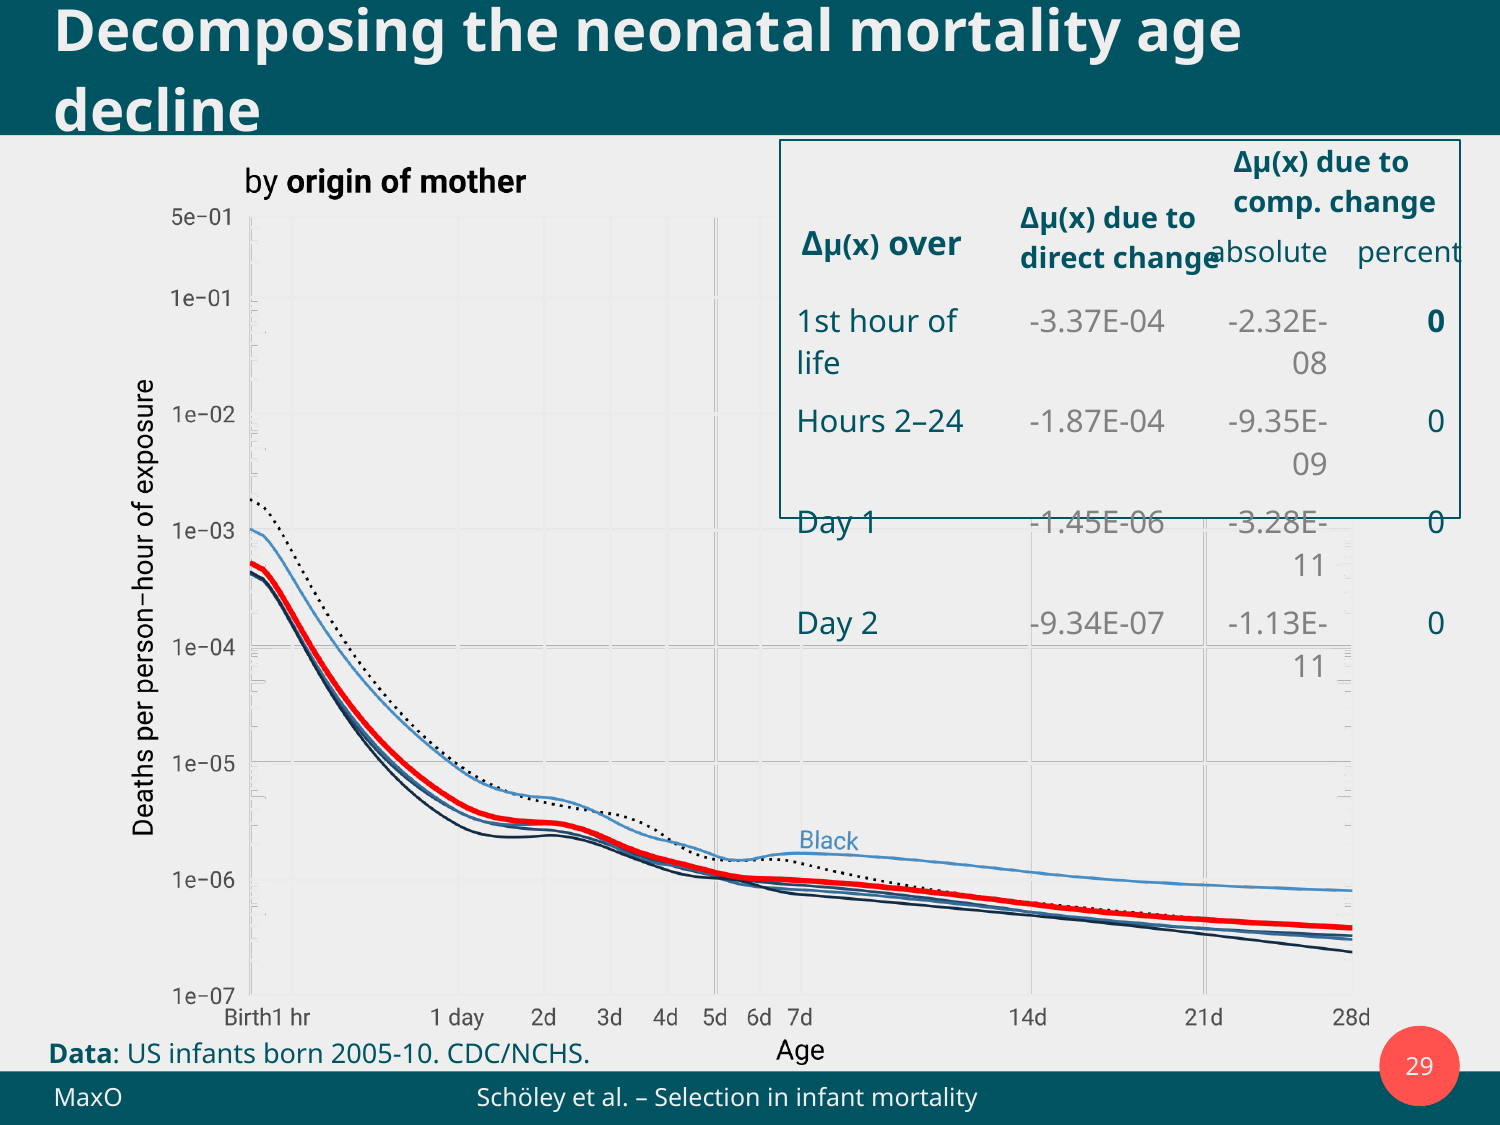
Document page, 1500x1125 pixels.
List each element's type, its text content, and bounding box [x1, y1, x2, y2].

table_header -3.37E-04 [1014, 291, 1180, 392]
table_cell Hours 2–24 [782, 392, 1014, 493]
text_box Δµ(x) due to direct change [1005, 190, 1195, 283]
table_cell Day 1 [782, 493, 1014, 594]
title Decomposing the neonatal mortality age decline [53, 0, 1447, 141]
text_box absolute [1194, 223, 1325, 278]
text_box [779, 140, 1460, 518]
table_cell -3.28E-11 [1180, 493, 1343, 594]
table_header 1st hour of life [782, 291, 1014, 392]
text_box Δµ(x) over [786, 212, 953, 272]
table_cell 0 [1343, 594, 1460, 695]
table_header 0 [1343, 291, 1460, 392]
picture [131, 167, 1369, 1065]
text_box Δµ(x) due to comp. change [1218, 133, 1413, 227]
table_cell -1.45E-06 [1014, 493, 1180, 594]
table_cell -9.35E-09 [1180, 392, 1343, 493]
text_box Data: US infants born 2005-10. CDC/NCHS. [33, 1026, 931, 1075]
table_cell 0 [1343, 392, 1460, 493]
table_cell -9.34E-07 [1014, 594, 1180, 695]
table_cell 0 [1343, 493, 1460, 594]
table_header -2.32E-08 [1180, 291, 1343, 392]
text_box percent [1342, 223, 1460, 278]
table_cell Day 2 [782, 594, 1014, 695]
text_box [1413, 140, 1460, 223]
table_cell -1.13E-11 [1180, 594, 1343, 695]
table_cell -1.87E-04 [1014, 392, 1180, 493]
